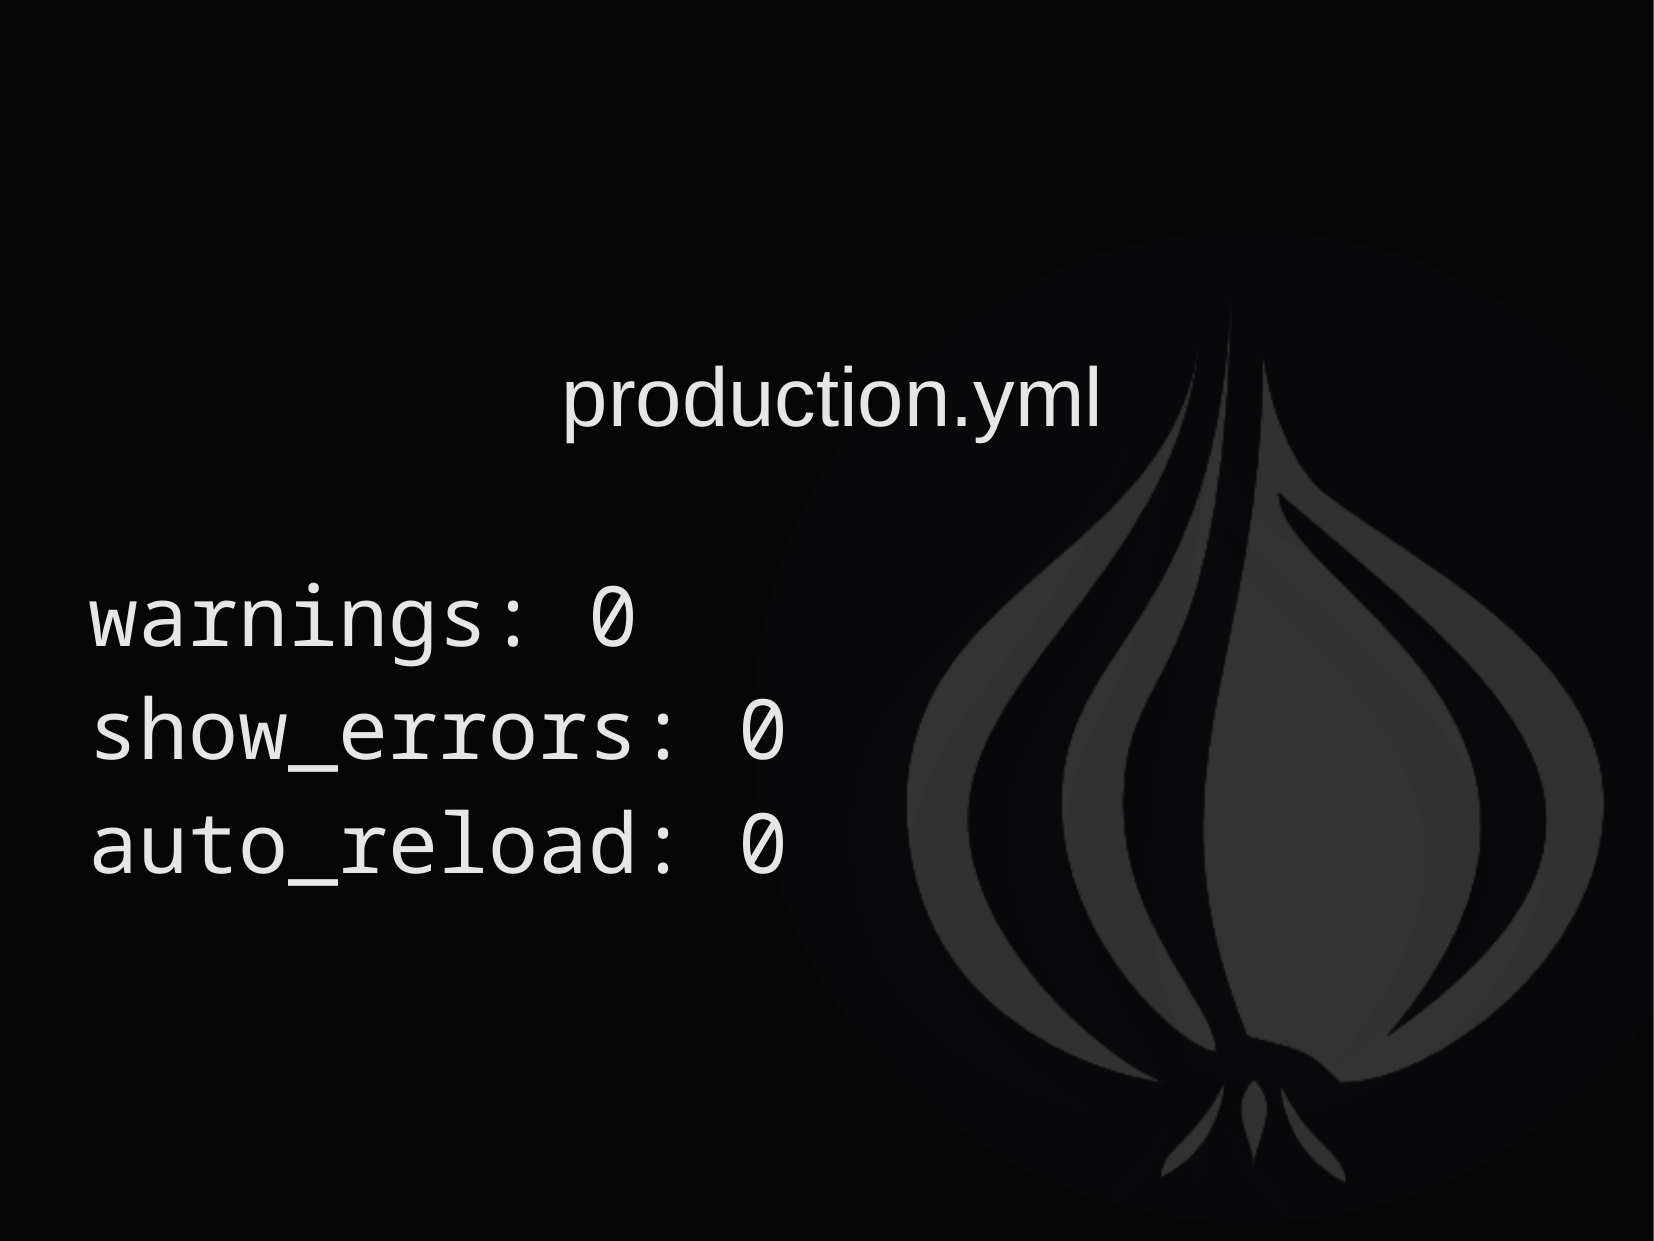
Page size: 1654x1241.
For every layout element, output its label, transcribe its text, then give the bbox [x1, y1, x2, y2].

picture [0, 0, 1654, 1241]
subtitle production.yml warnings: 0 show_errors: 0 auto_reload: 0 [88, 214, 1577, 1034]
